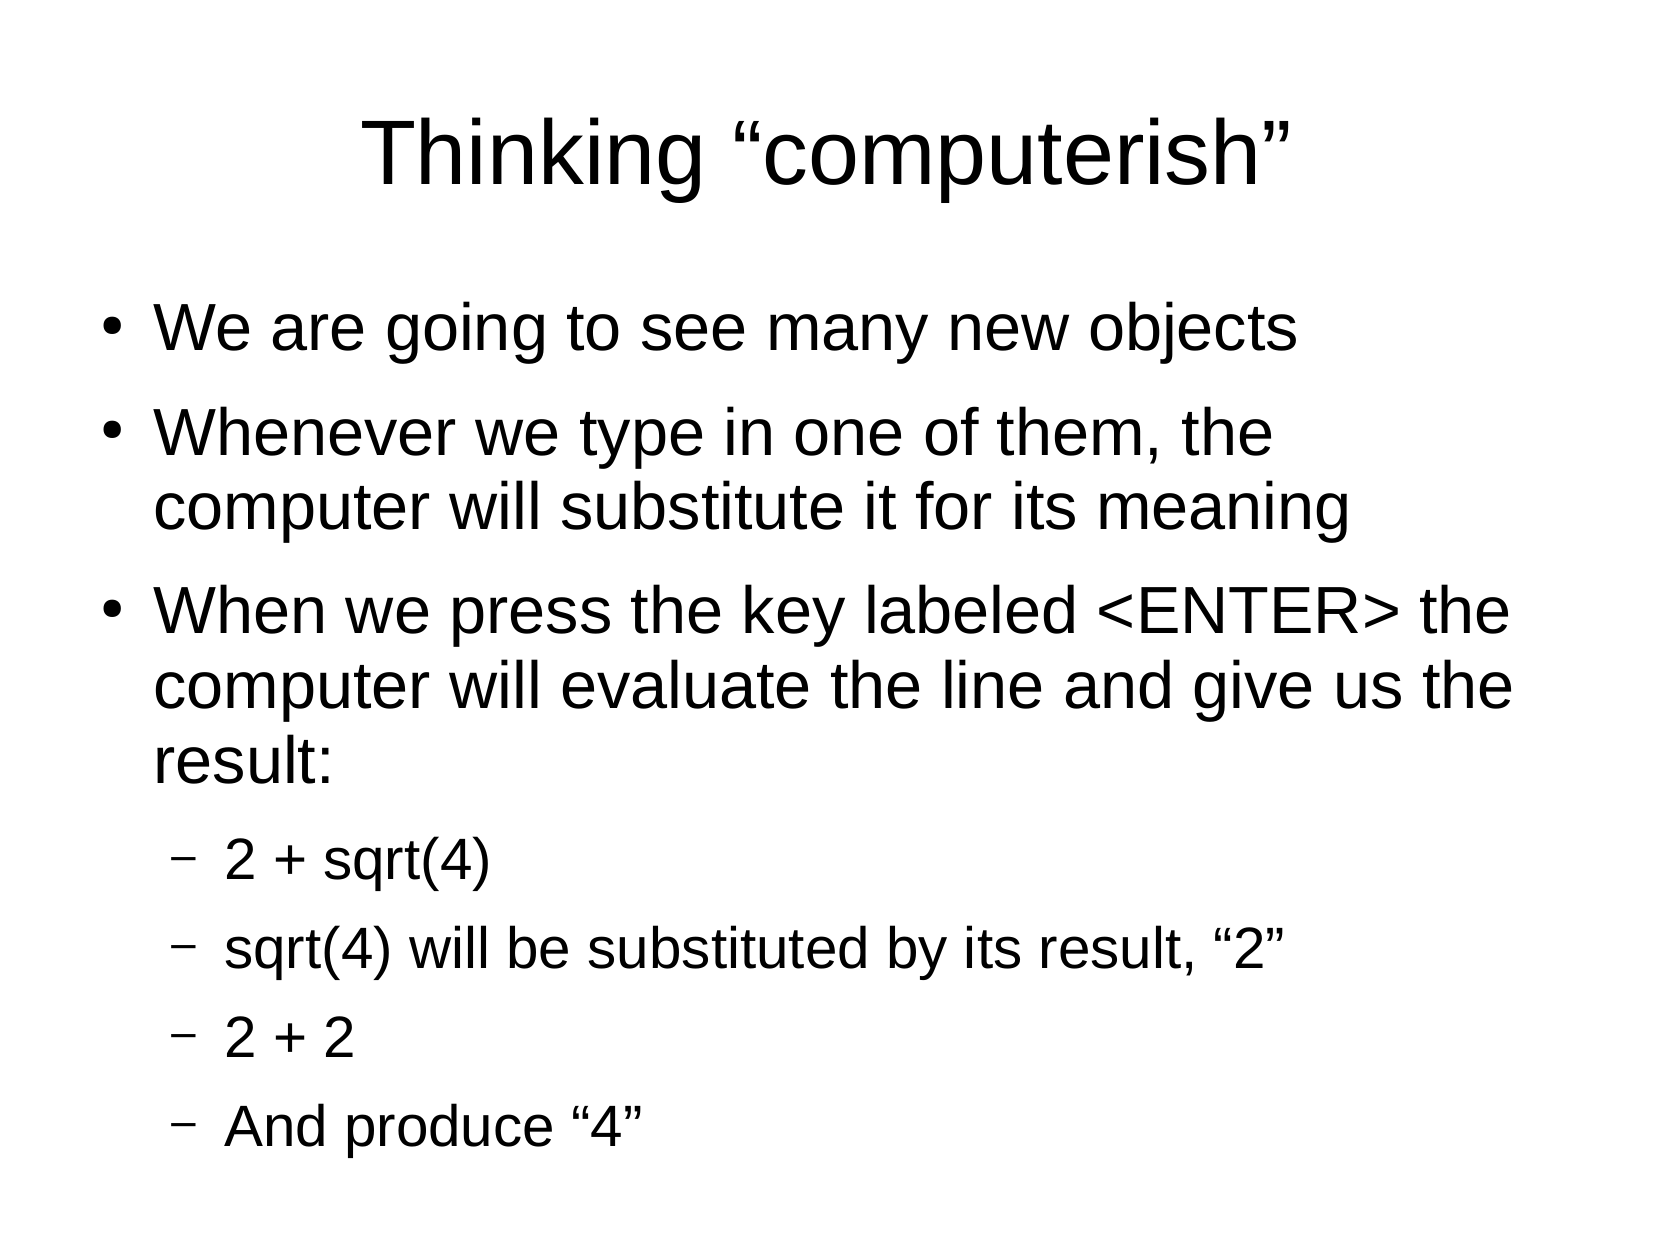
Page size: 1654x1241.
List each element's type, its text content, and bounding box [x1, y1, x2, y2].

title Thinking “computerish” [82, 49, 1571, 257]
list We are going to see many new objects Whenever we type in one of them, the computer will substitute it for its meaning When we press the key labeled <ENTER> the computer will evaluate the line and give us the result: 2 + sqrt(4) sqrt(4) will be substituted by its result, “2” 2 + 2 And produce “4” [82, 290, 1571, 1170]
